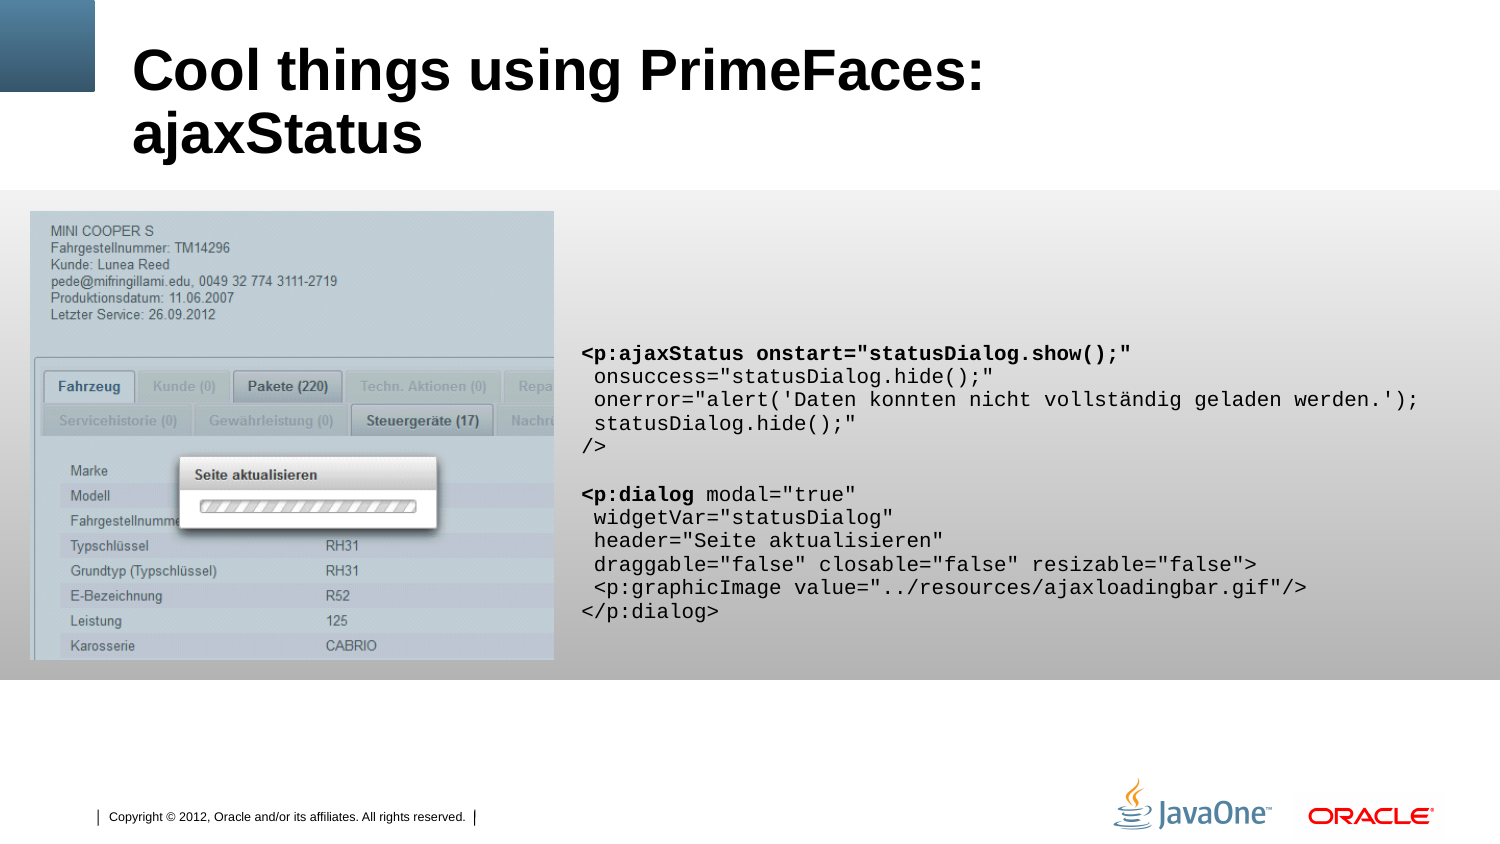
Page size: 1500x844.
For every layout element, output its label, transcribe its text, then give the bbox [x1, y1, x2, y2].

title Cool things using PrimeFaces: ajaxStatus [132, 40, 1407, 166]
picture [30, 211, 554, 661]
picture [1097, 761, 1288, 844]
text_box <p:ajaxStatus onstart="statusDialog.show();" onsuccess="statusDialog.hide();" onerror="alert('Daten konnten nicht vollständig geladen werden.'); statusDialog.hide();" /> <p:dialog modal="true" widgetVar="statusDialog" header="Seite aktualisieren" draggable="false" closable="false" resizable="false"> <p:graphicImage value="../resources/ajaxloadingbar.gif"/> </p:dialog> [566, 335, 1500, 649]
picture [1293, 792, 1445, 840]
